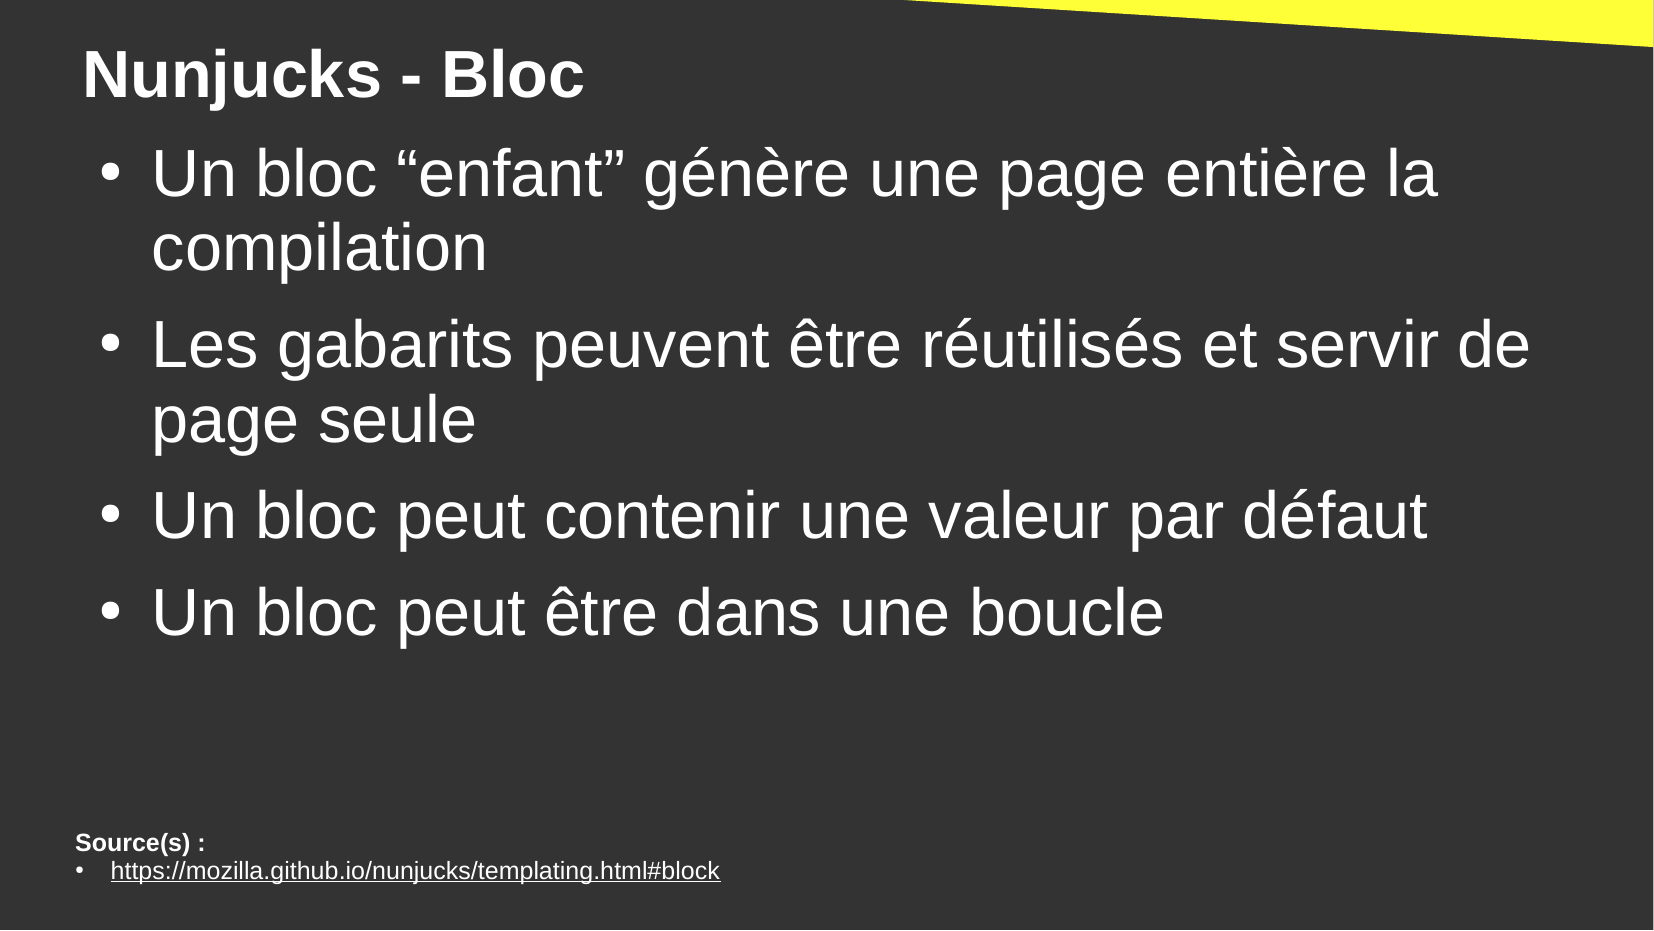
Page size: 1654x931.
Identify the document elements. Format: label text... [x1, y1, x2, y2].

text_box Source(s) : https://mozilla.github.io/nunjucks/templating.html#block [60, 821, 1546, 931]
text_box [904, 0, 1654, 48]
title Nunjucks - Bloc [82, 37, 1571, 112]
list Un bloc “enfant” génère une page entière la compilation Les gabarits peuvent être réutilisés et servir de page seule Un bloc peut contenir une valeur par défaut Un bloc peut être dans une boucle [80, 135, 1620, 739]
